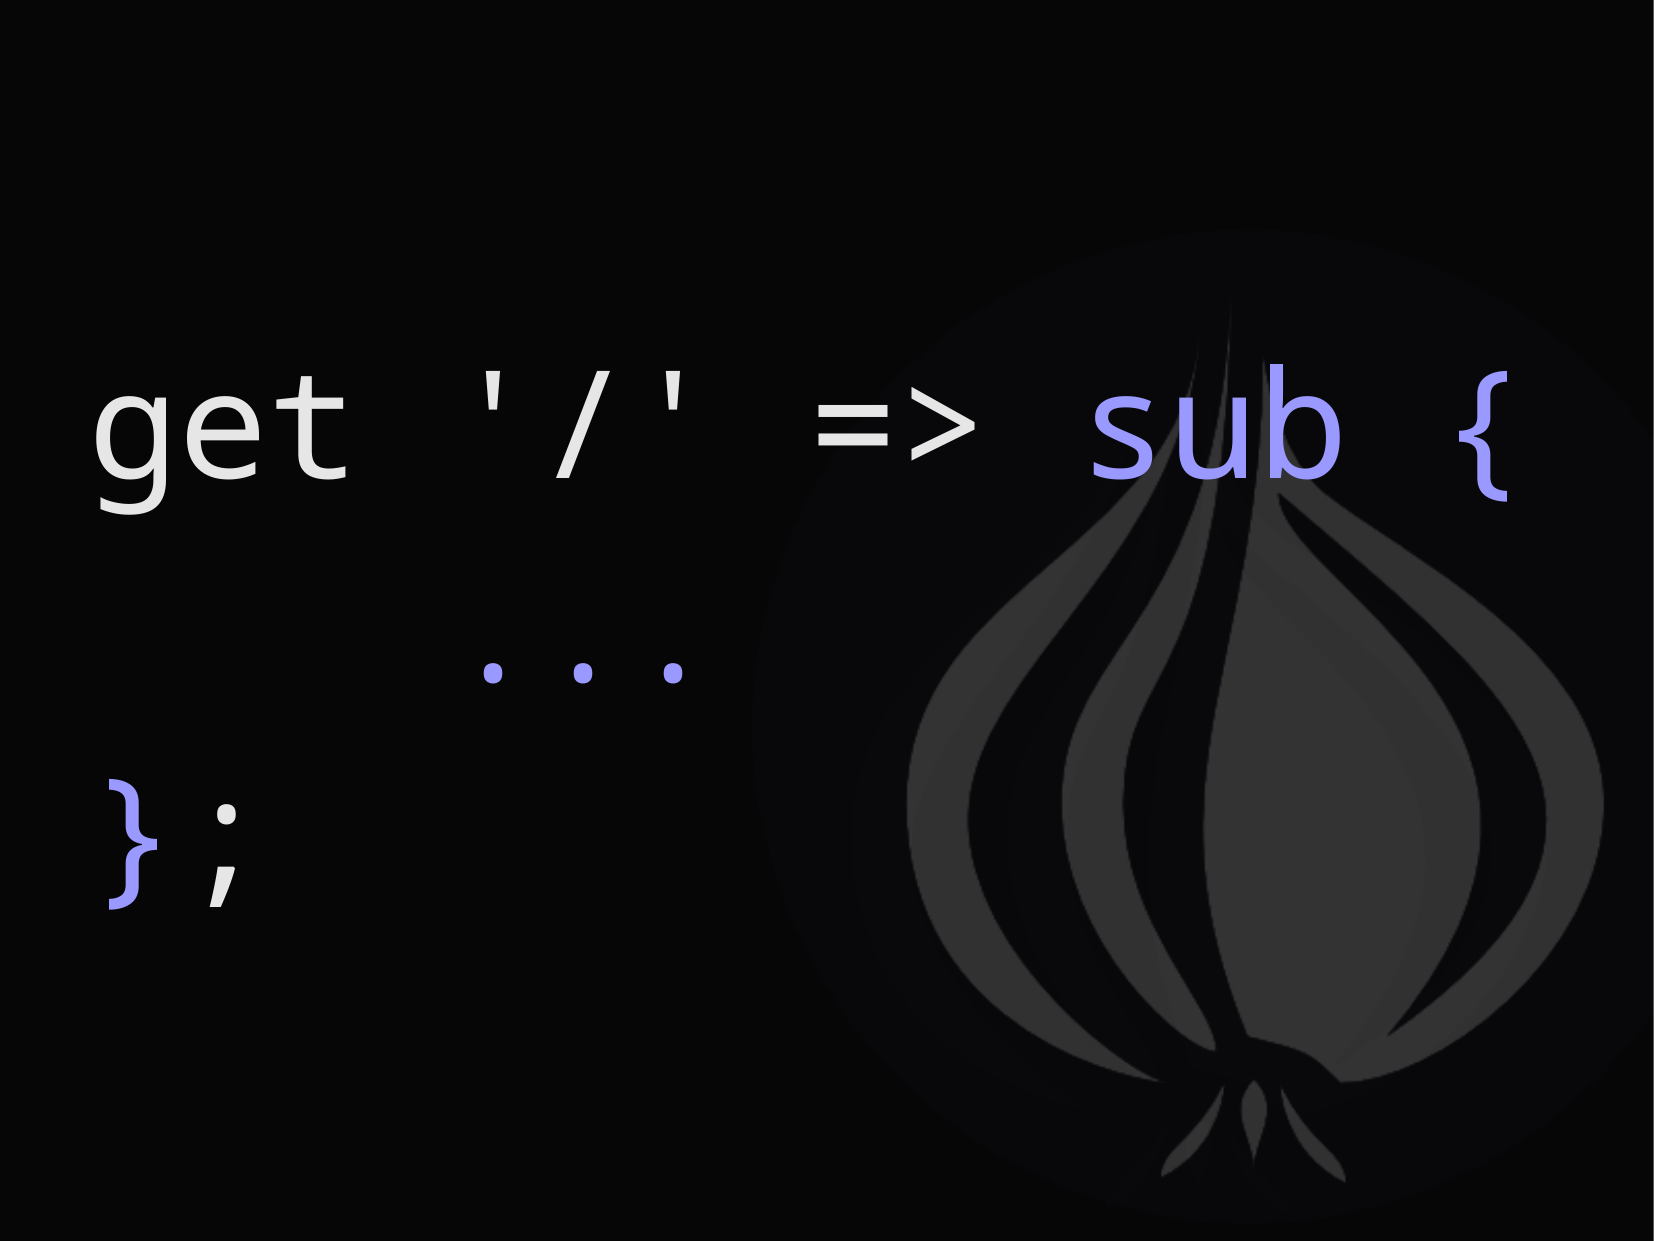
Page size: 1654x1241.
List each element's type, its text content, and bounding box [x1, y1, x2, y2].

picture [0, 0, 1654, 1241]
subtitle get '/' => sub { ... }; [88, 214, 1577, 1034]
